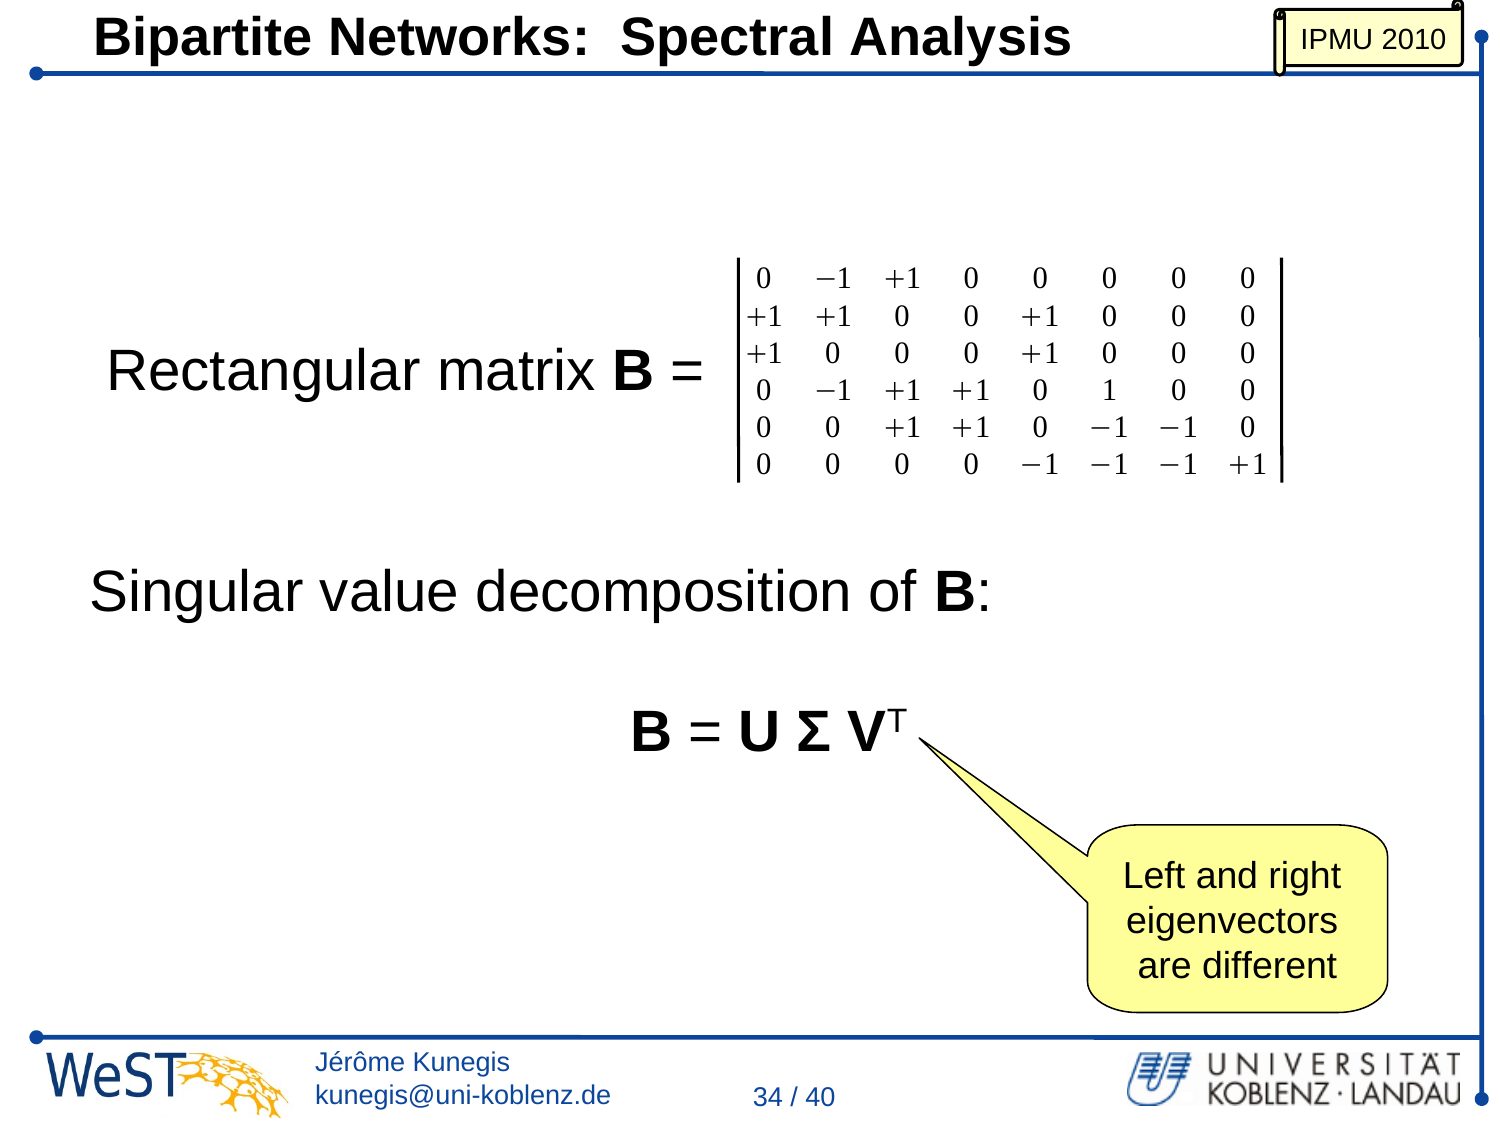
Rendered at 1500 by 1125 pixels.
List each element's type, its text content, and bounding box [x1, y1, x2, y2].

picture [41, 1046, 302, 1118]
text_box Rectangular matrix B = [91, 324, 736, 410]
text_box Bipartite Networks: Spectral Analysis [1284, 63, 1463, 74]
text_box Left and right eigenvectors are different [919, 737, 1388, 1013]
picture [1127, 1052, 1460, 1106]
text_box IPMU 2010 [1274, 7, 1463, 66]
text_box Singular value decomposition of B: B = U Σ VT [74, 545, 1463, 911]
text_box Bipartite Networks: Spectral Analysis [78, 0, 1455, 74]
text_box IPMU 2010 [1274, 15, 1285, 76]
chart [740, 257, 1280, 483]
